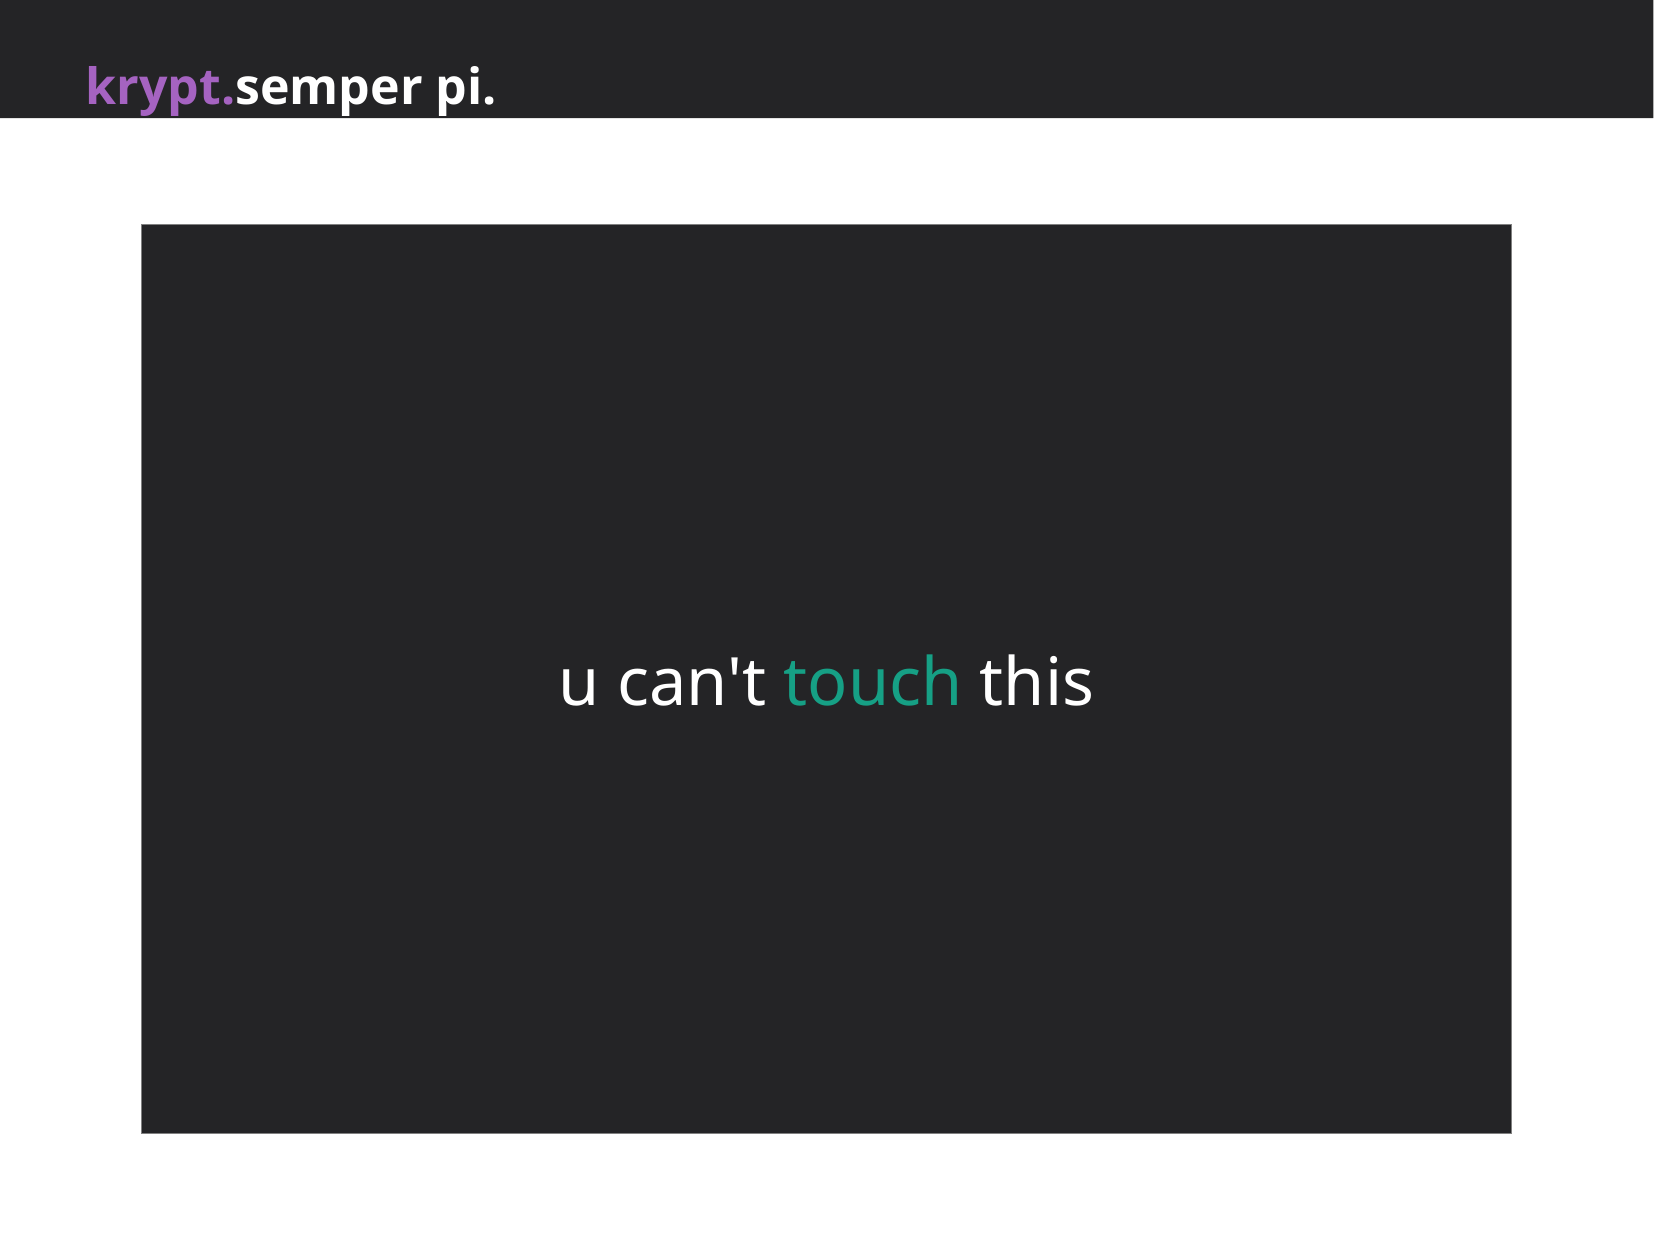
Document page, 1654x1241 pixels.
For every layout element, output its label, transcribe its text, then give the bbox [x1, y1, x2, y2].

text_box krypt.semper pi. [70, 43, 544, 119]
text_box u can't touch this [141, 224, 1512, 1134]
text_box [0, 0, 1654, 119]
text_box [165, 531, 1441, 1087]
